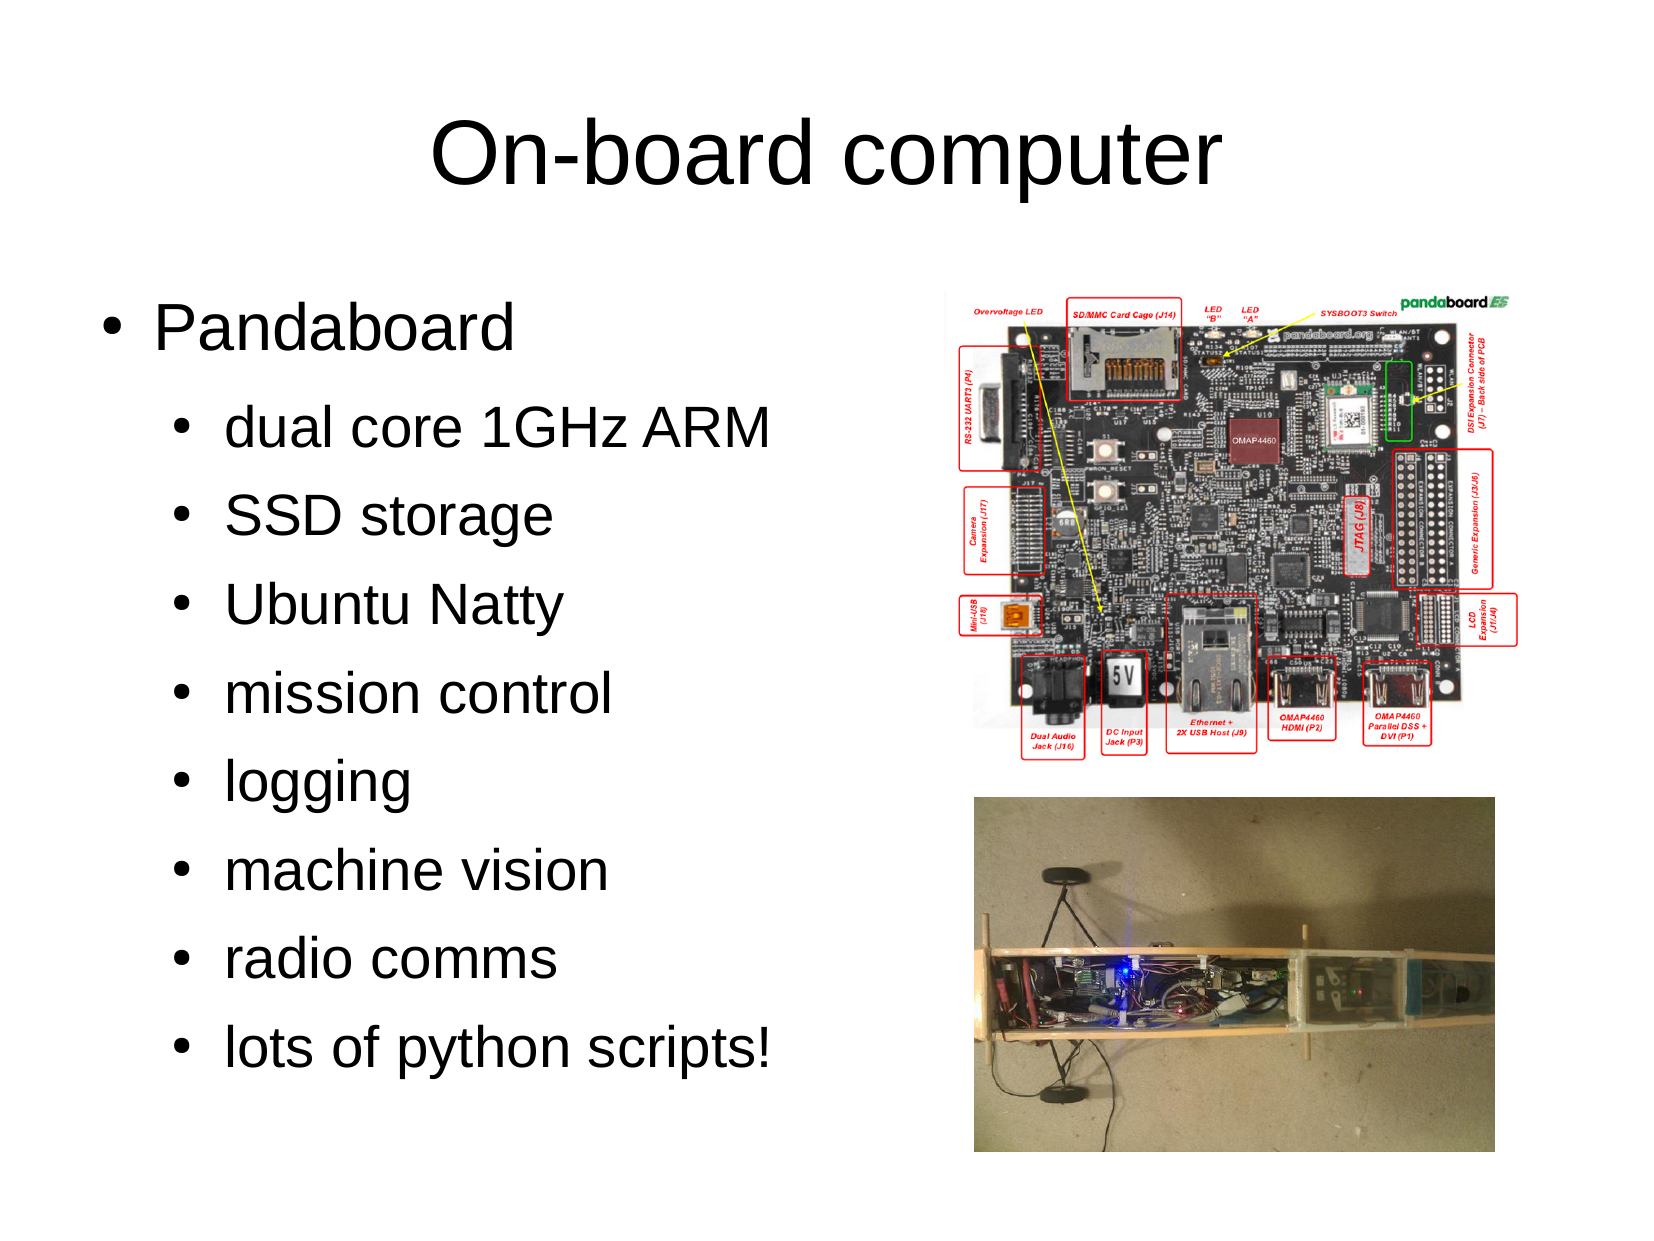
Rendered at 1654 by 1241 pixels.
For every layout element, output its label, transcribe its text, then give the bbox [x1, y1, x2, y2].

picture [974, 797, 1495, 1152]
title On-board computer [82, 49, 1571, 257]
list Pandaboard dual core 1GHz ARM SSD storage Ubuntu Natty mission control logging machine vision radio comms lots of python scripts! [82, 290, 809, 1109]
picture [944, 290, 1528, 768]
